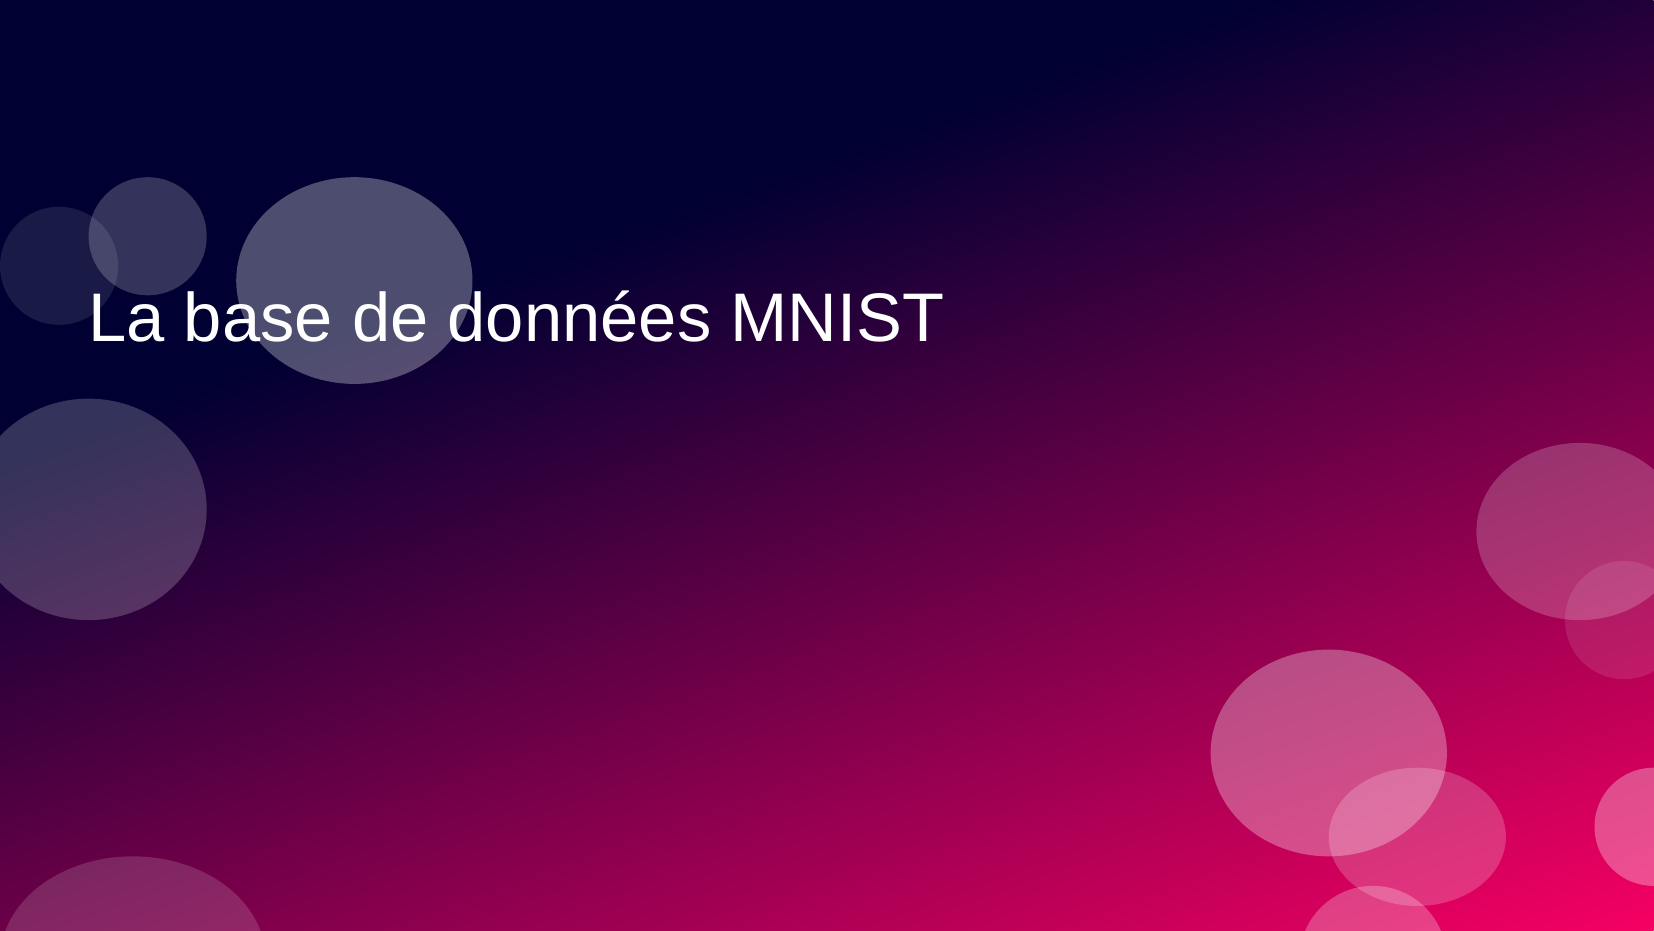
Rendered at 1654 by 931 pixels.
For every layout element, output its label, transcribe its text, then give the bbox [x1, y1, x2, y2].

title La base de données MNIST [88, 236, 1565, 399]
